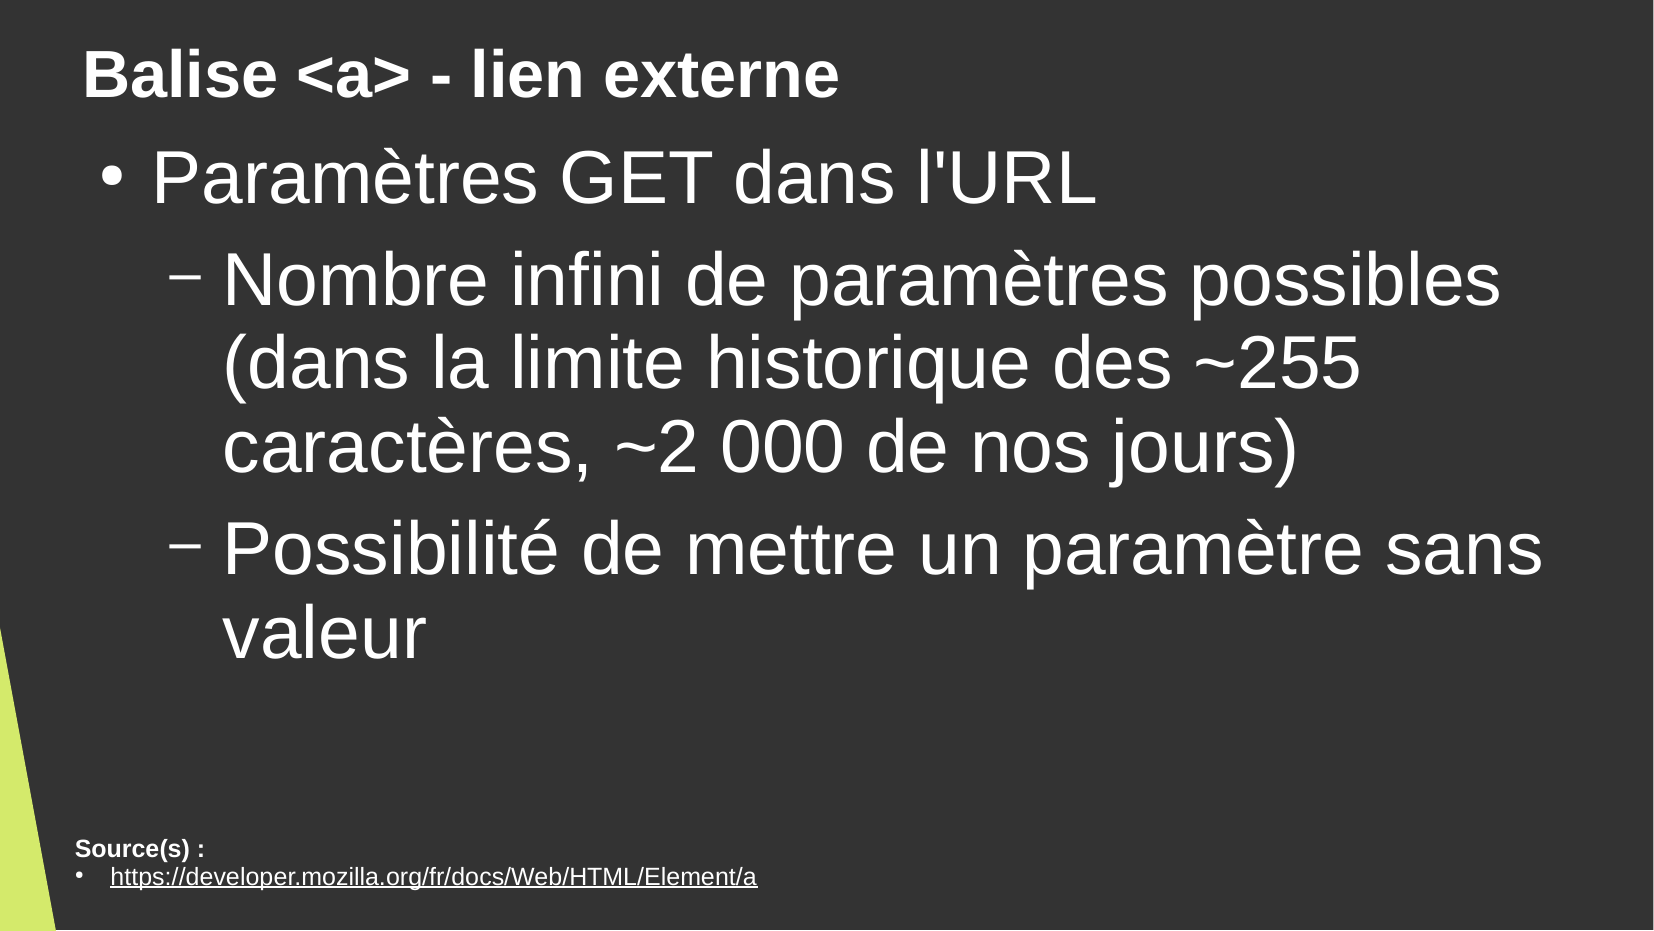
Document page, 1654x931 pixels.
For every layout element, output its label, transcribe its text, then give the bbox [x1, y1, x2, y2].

text_box [0, 627, 56, 931]
list Paramètres GET dans l'URL Nombre infini de paramètres possibles (dans la limite historique des ~255 caractères, ~2 000 de nos jours) Possibilité de mettre un paramètre sans valeur [80, 135, 1605, 780]
title Balise <a> - lien externe [82, 37, 1571, 114]
text_box Source(s) : https://developer.mozilla.org/fr/docs/Web/HTML/Element/a [60, 826, 1546, 931]
